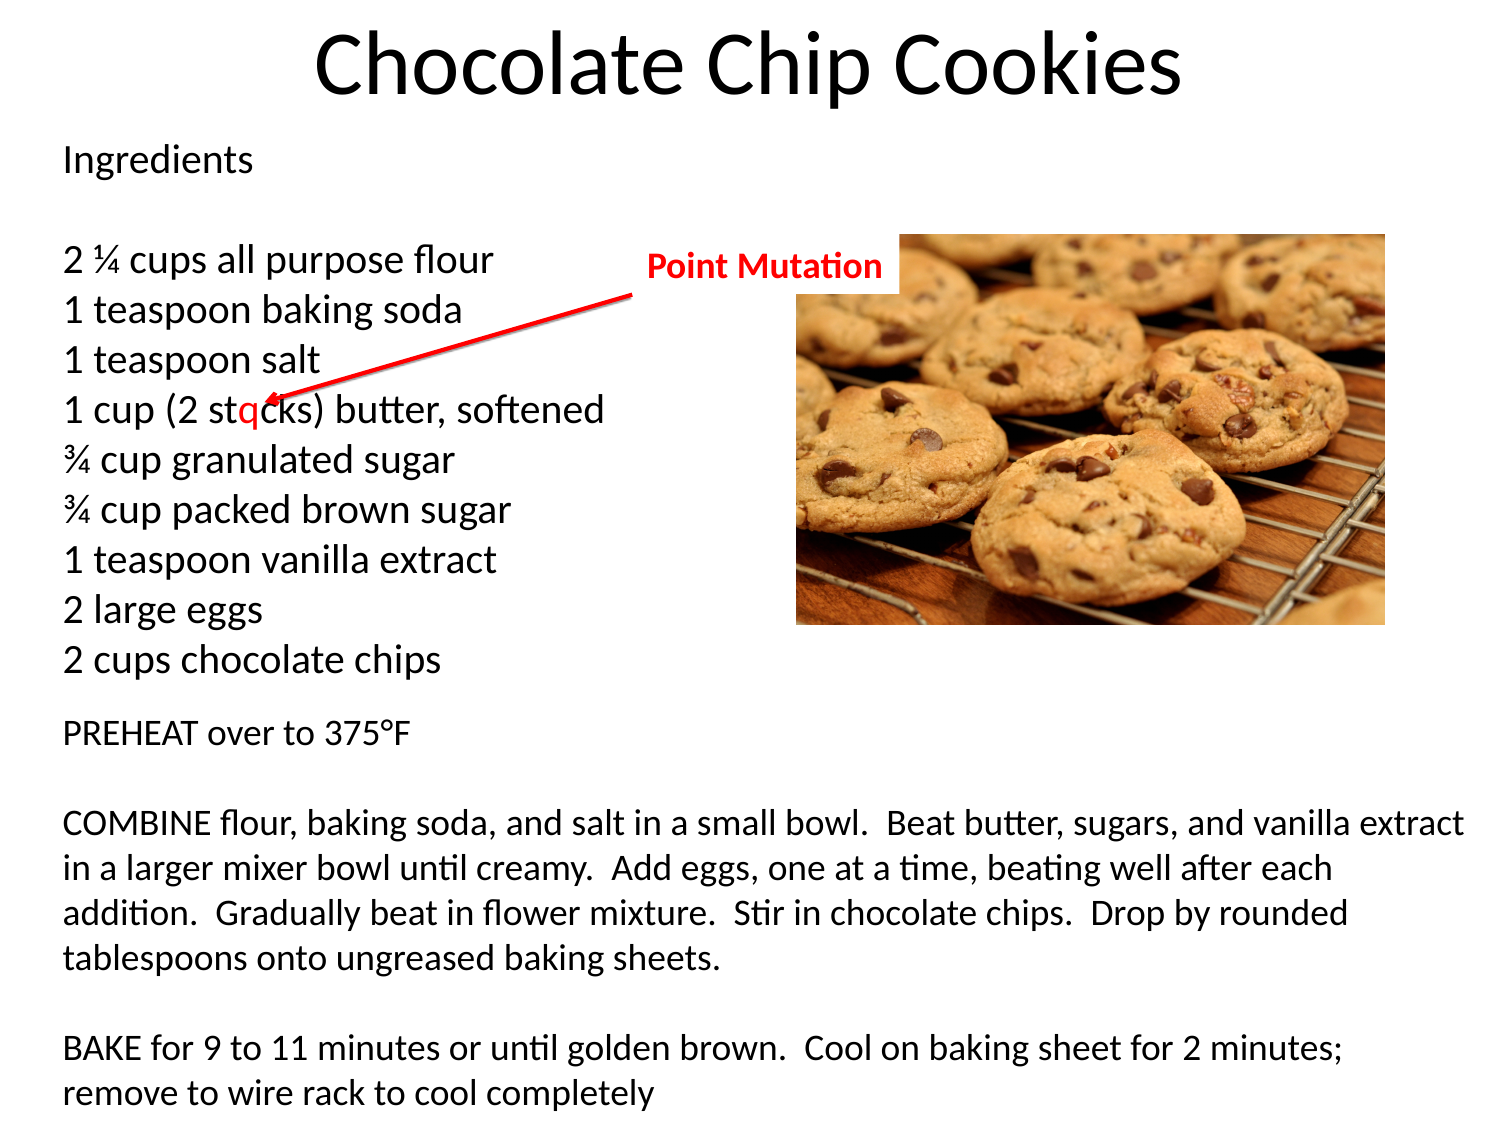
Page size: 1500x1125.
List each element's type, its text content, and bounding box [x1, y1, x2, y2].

text_box Point Mutation [632, 234, 900, 294]
text_box Ingredients 2 ¼ cups all purpose flour 1 teaspoon baking soda 1 teaspoon salt 1 cup (2 stqcks) butter, softened ¾ cup granulated sugar ¾ cup packed brown sugar 1 teaspoon vanilla extract 2 large eggs 2 cups chocolate chips [47, 124, 938, 690]
text_box PREHEAT over to 375°F COMBINE flour, baking soda, and salt in a small bowl. Beat butter, sugars, and vanilla extract in a larger mixer bowl until creamy. Add eggs, one at a time, beating well after each addition. Gradually beat in flower mixture. Stir in chocolate chips. Drop by rounded tablespoons onto ungreased baking sheets. BAKE for 9 to 11 minutes or until golden brown. Cool on baking sheet for 2 minutes; remove to wire rack to cool completely [47, 700, 1483, 1121]
title Chocolate Chip Cookies [75, 0, 1425, 152]
picture [796, 234, 1385, 625]
